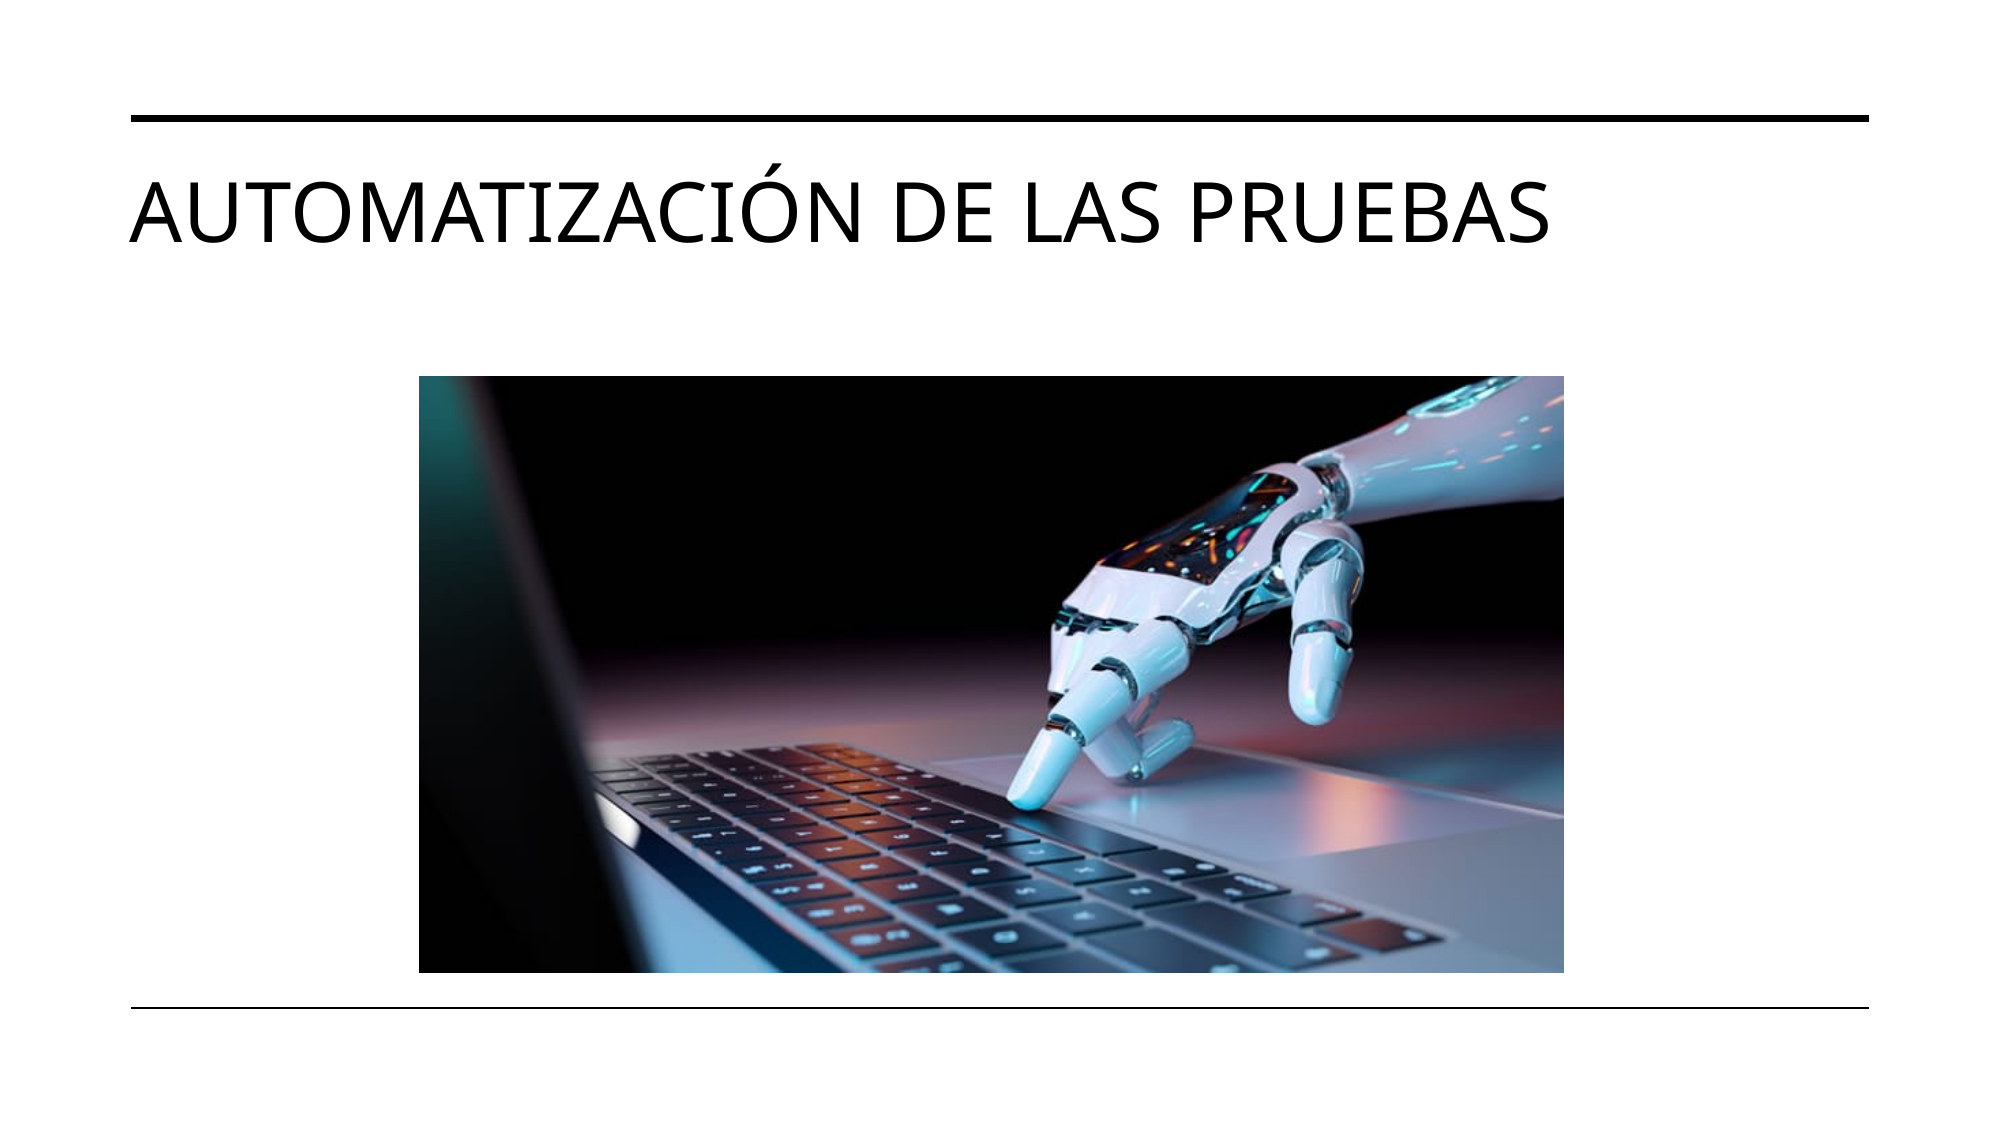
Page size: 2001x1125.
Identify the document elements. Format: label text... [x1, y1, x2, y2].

picture [419, 376, 1564, 973]
title AUTOMATIZACIÓN DE LAS PRUEBAS [114, 151, 1869, 377]
